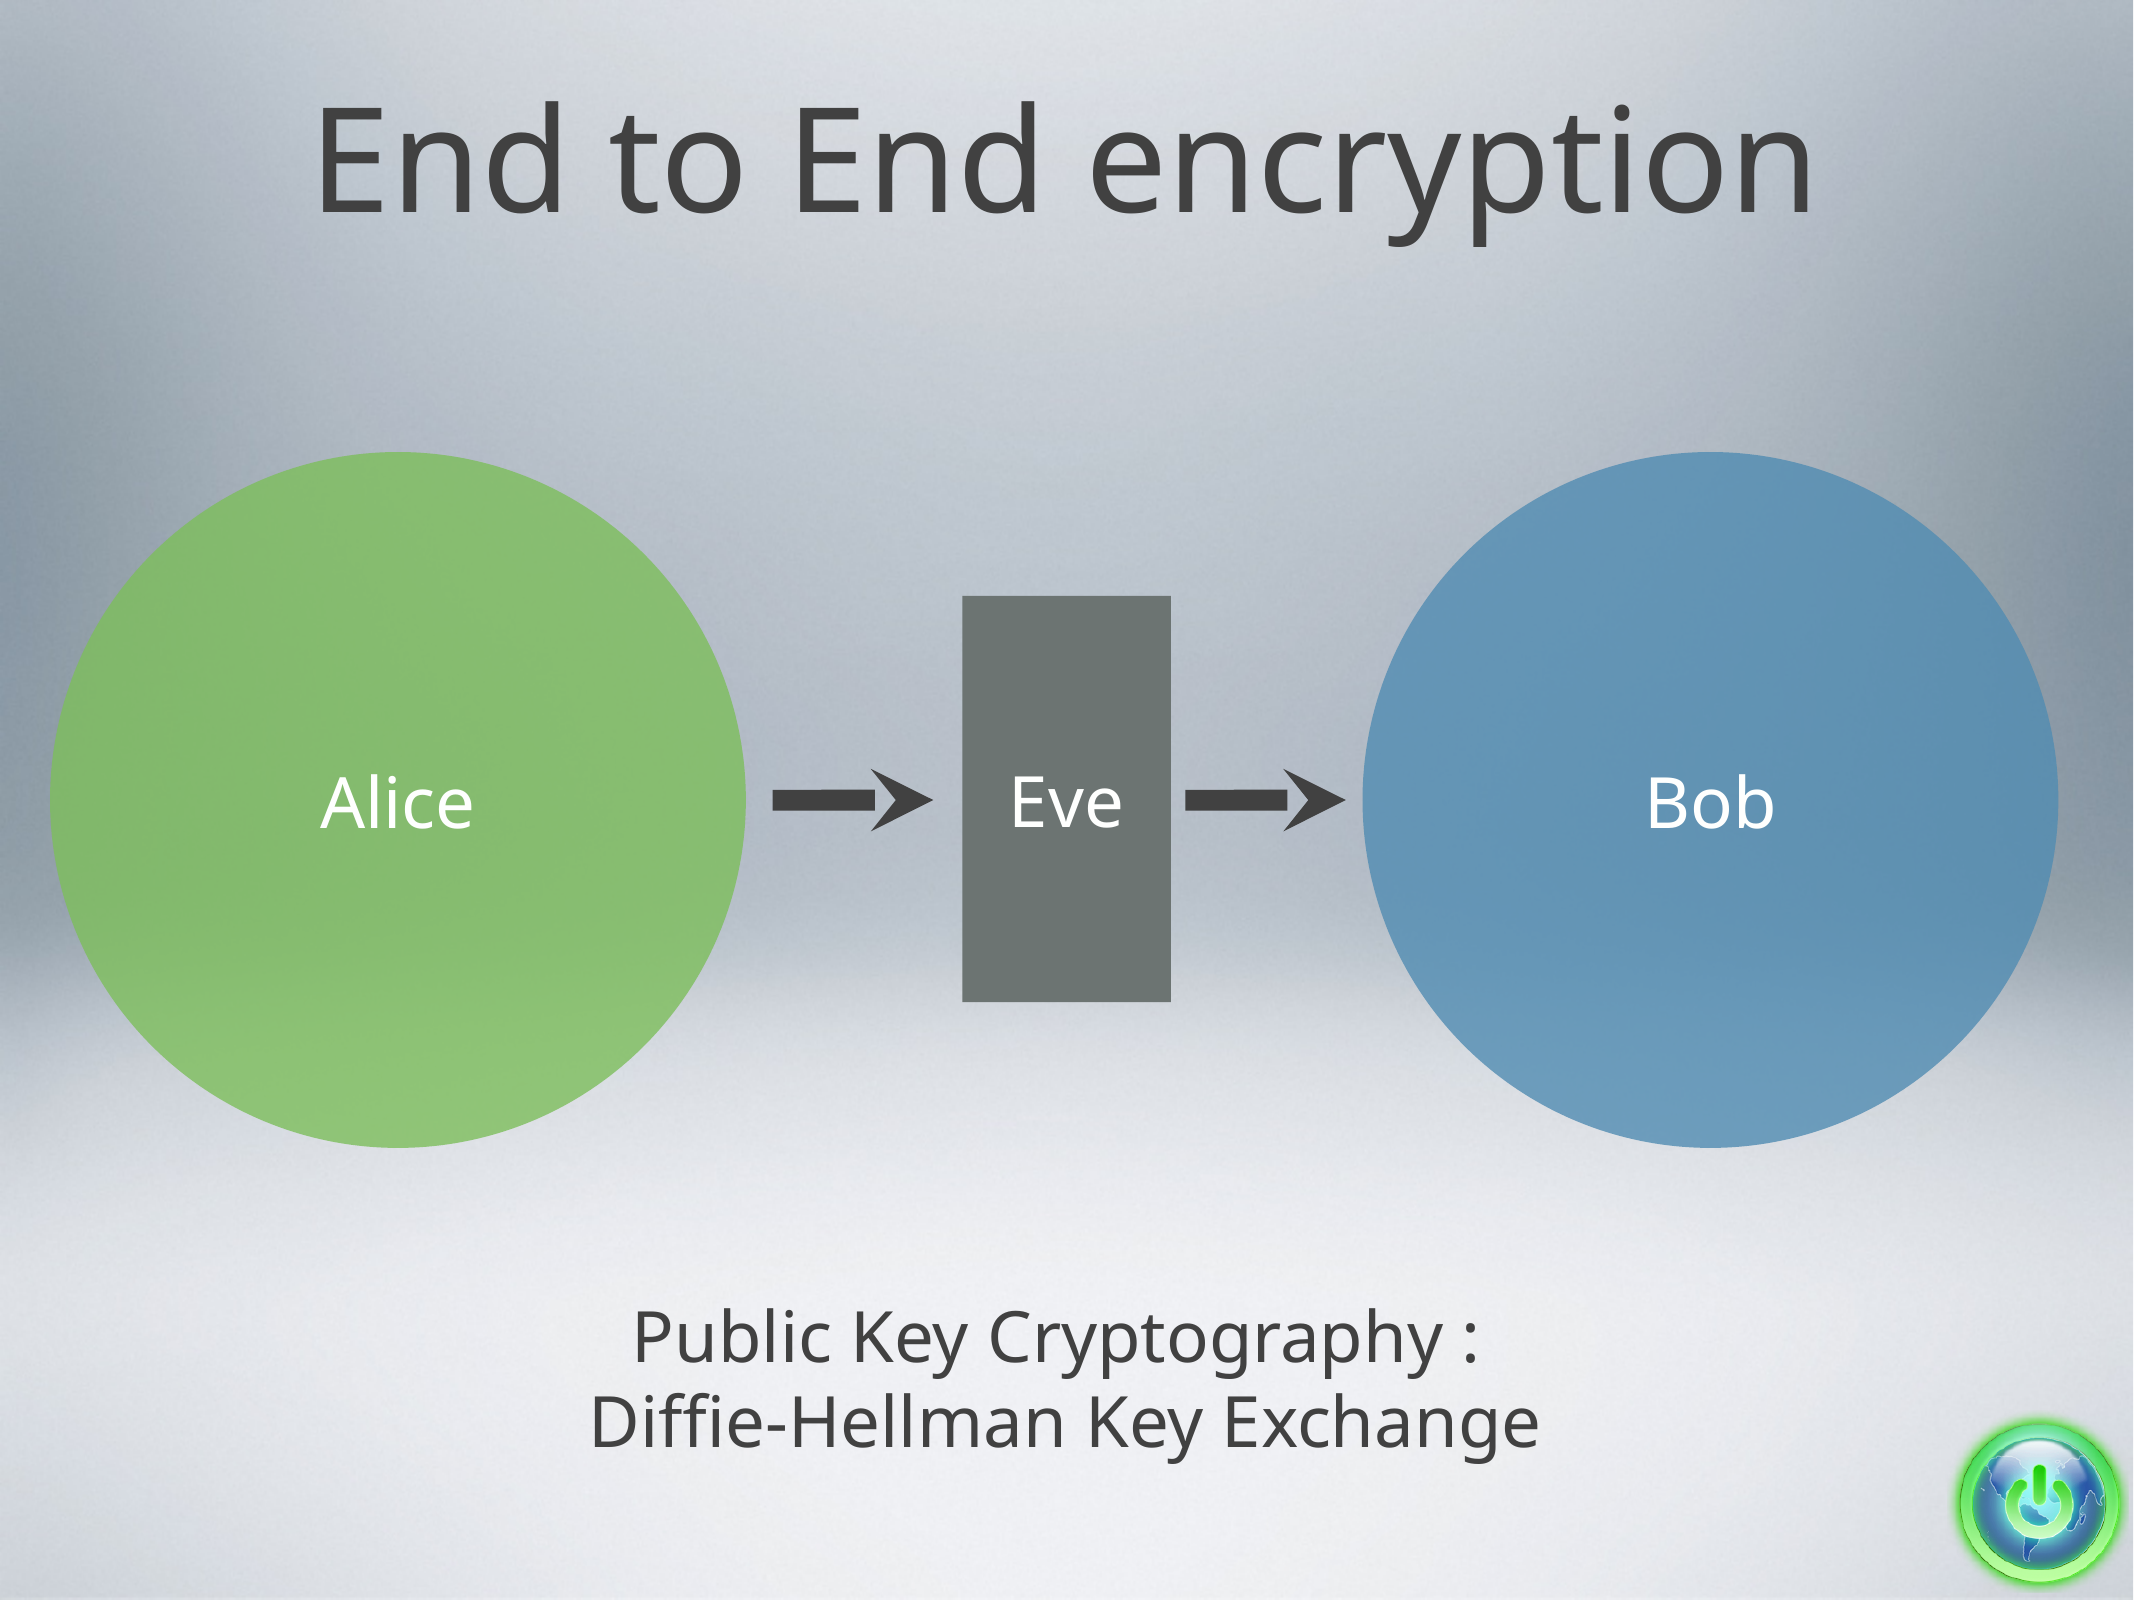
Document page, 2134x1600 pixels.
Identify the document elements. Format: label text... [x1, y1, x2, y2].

text_box Alice [50, 452, 746, 1148]
text_box Bob [1362, 452, 2059, 1148]
list Public Key Cryptography : Diffie-Hellman Key Exchange [581, 1285, 1551, 1600]
picture [0, 0, 2134, 1600]
title End to End encryption [127, 60, 2005, 248]
text_box Eve [962, 595, 1171, 1003]
